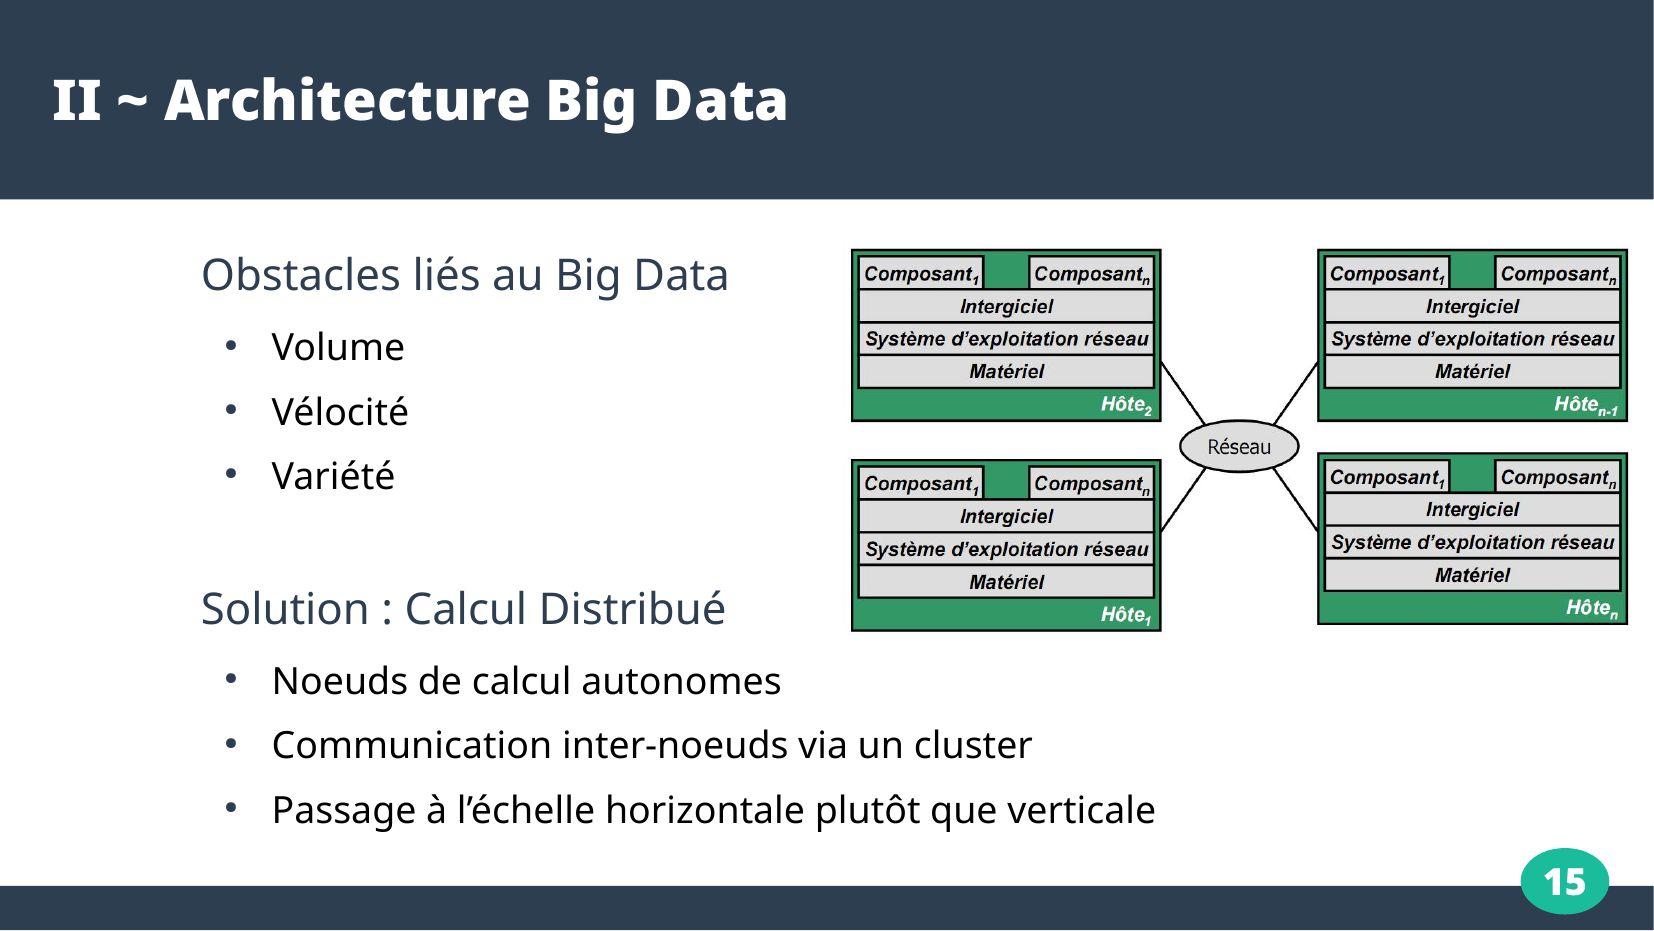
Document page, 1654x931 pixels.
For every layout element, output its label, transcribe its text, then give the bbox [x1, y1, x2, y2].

list Obstacles liés au Big Data Volume Vélocité Variété Solution : Calcul Distribué Noeuds de calcul autonomes Communication inter-noeuds via un cluster Passage à l’échelle horizontale plutôt que verticale [59, 243, 1595, 864]
title II ~ Architecture Big Data [0, 39, 1621, 158]
picture [842, 243, 1636, 636]
